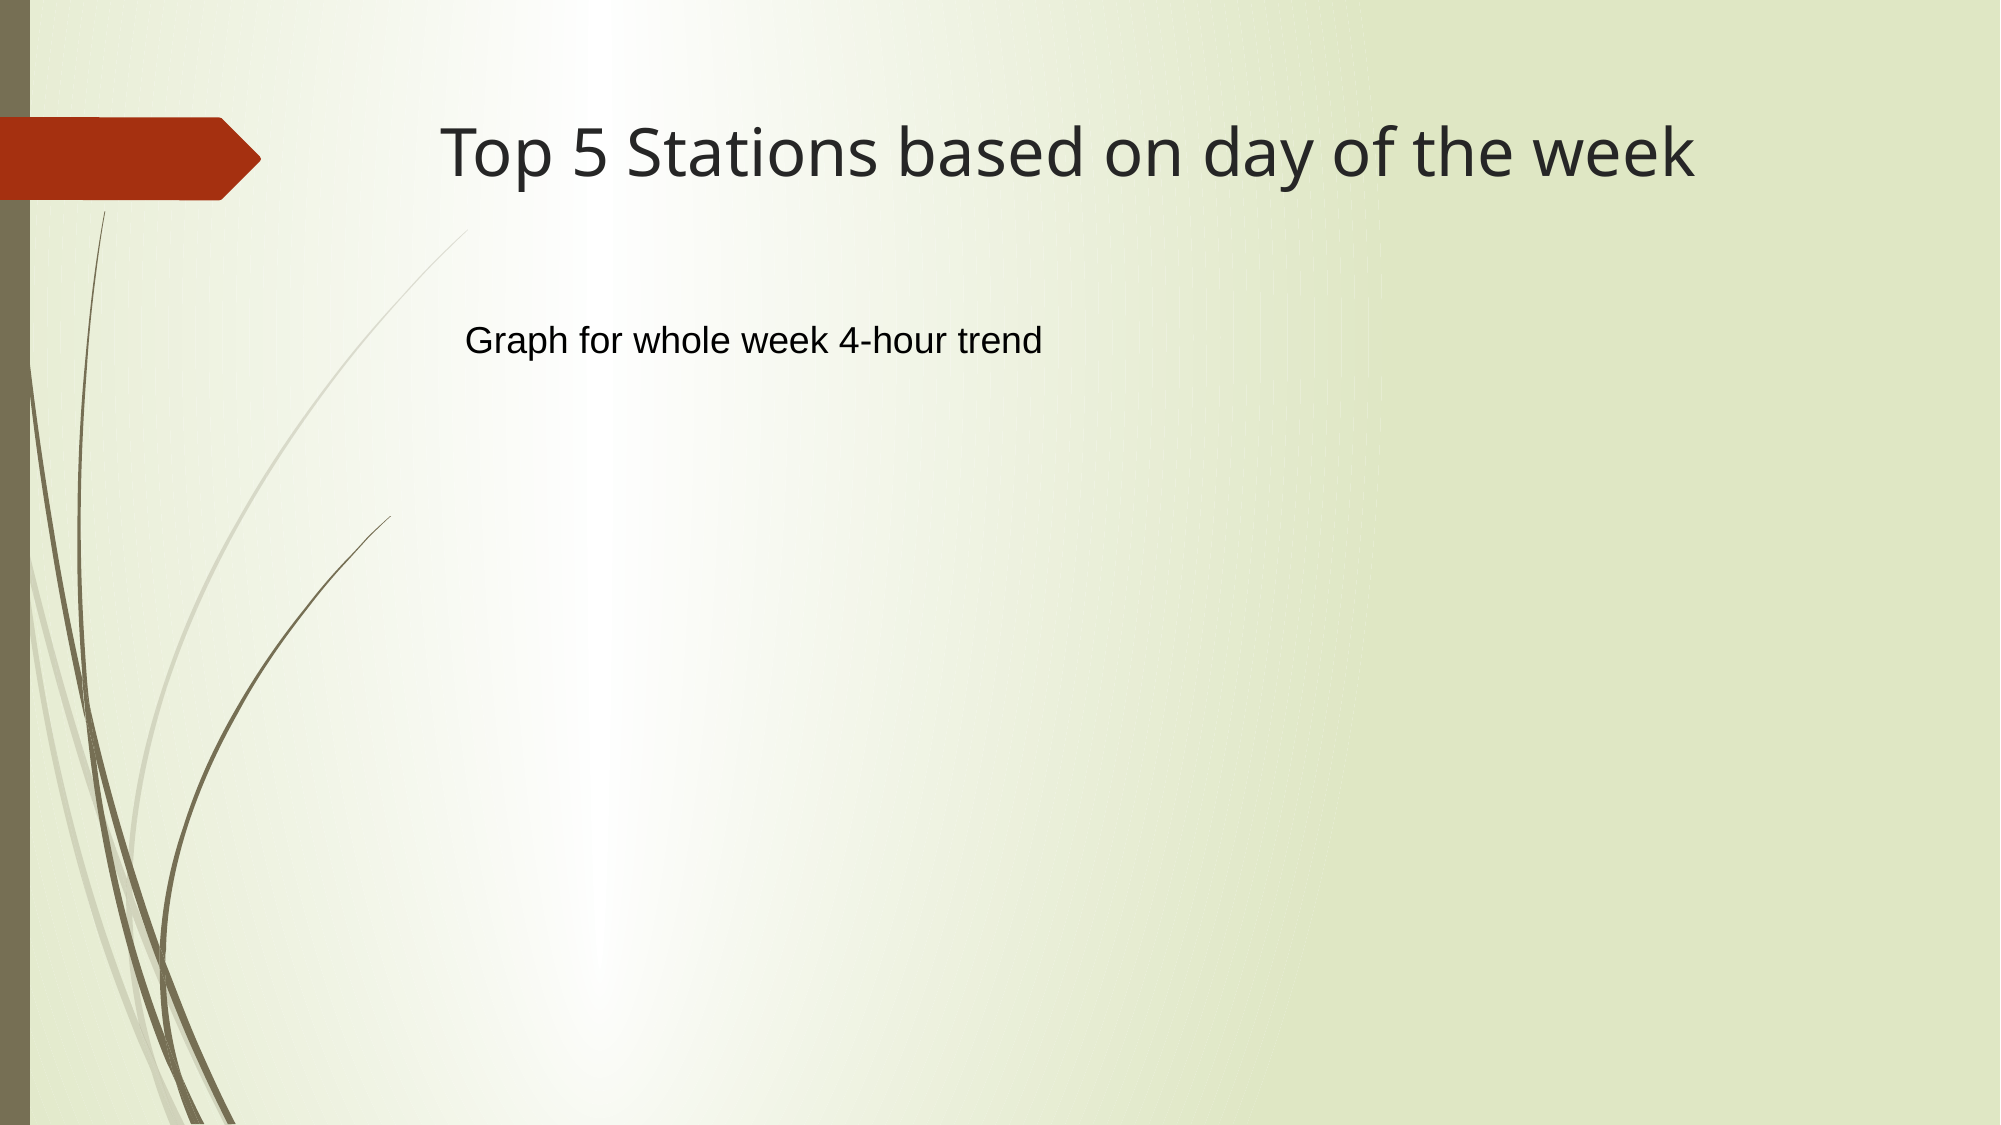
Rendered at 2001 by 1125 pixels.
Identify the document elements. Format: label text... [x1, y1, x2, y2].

title Top 5 Stations based on day of the week [425, 102, 1888, 313]
text_box Graph for whole week 4-hour trend [450, 312, 1246, 370]
